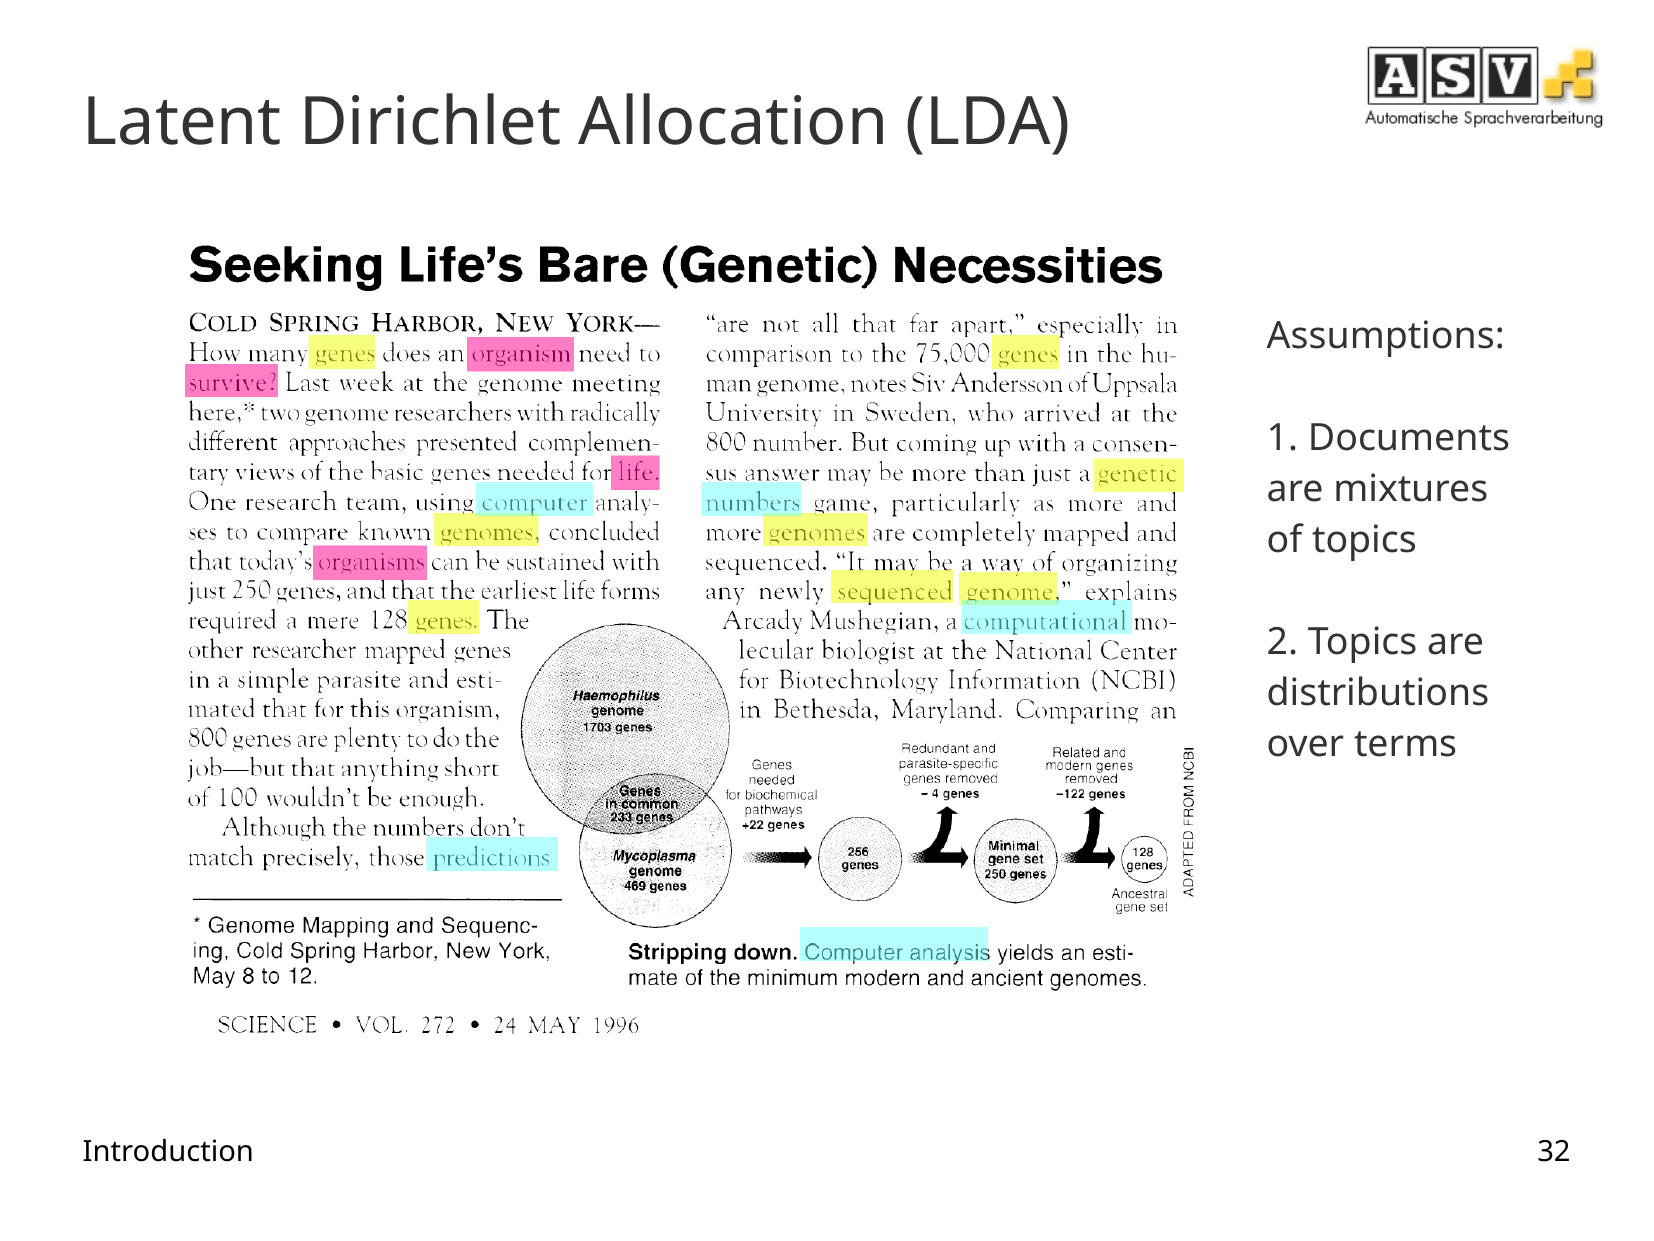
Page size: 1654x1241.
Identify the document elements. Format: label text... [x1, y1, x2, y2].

picture [177, 236, 1208, 1040]
text_box Assumptions: 1. Documents are mixtures of topics 2. Topics are distributions over terms [1251, 301, 1548, 756]
picture [1364, 43, 1605, 129]
title Latent Dirichlet Allocation (LDA) [82, 49, 1347, 189]
